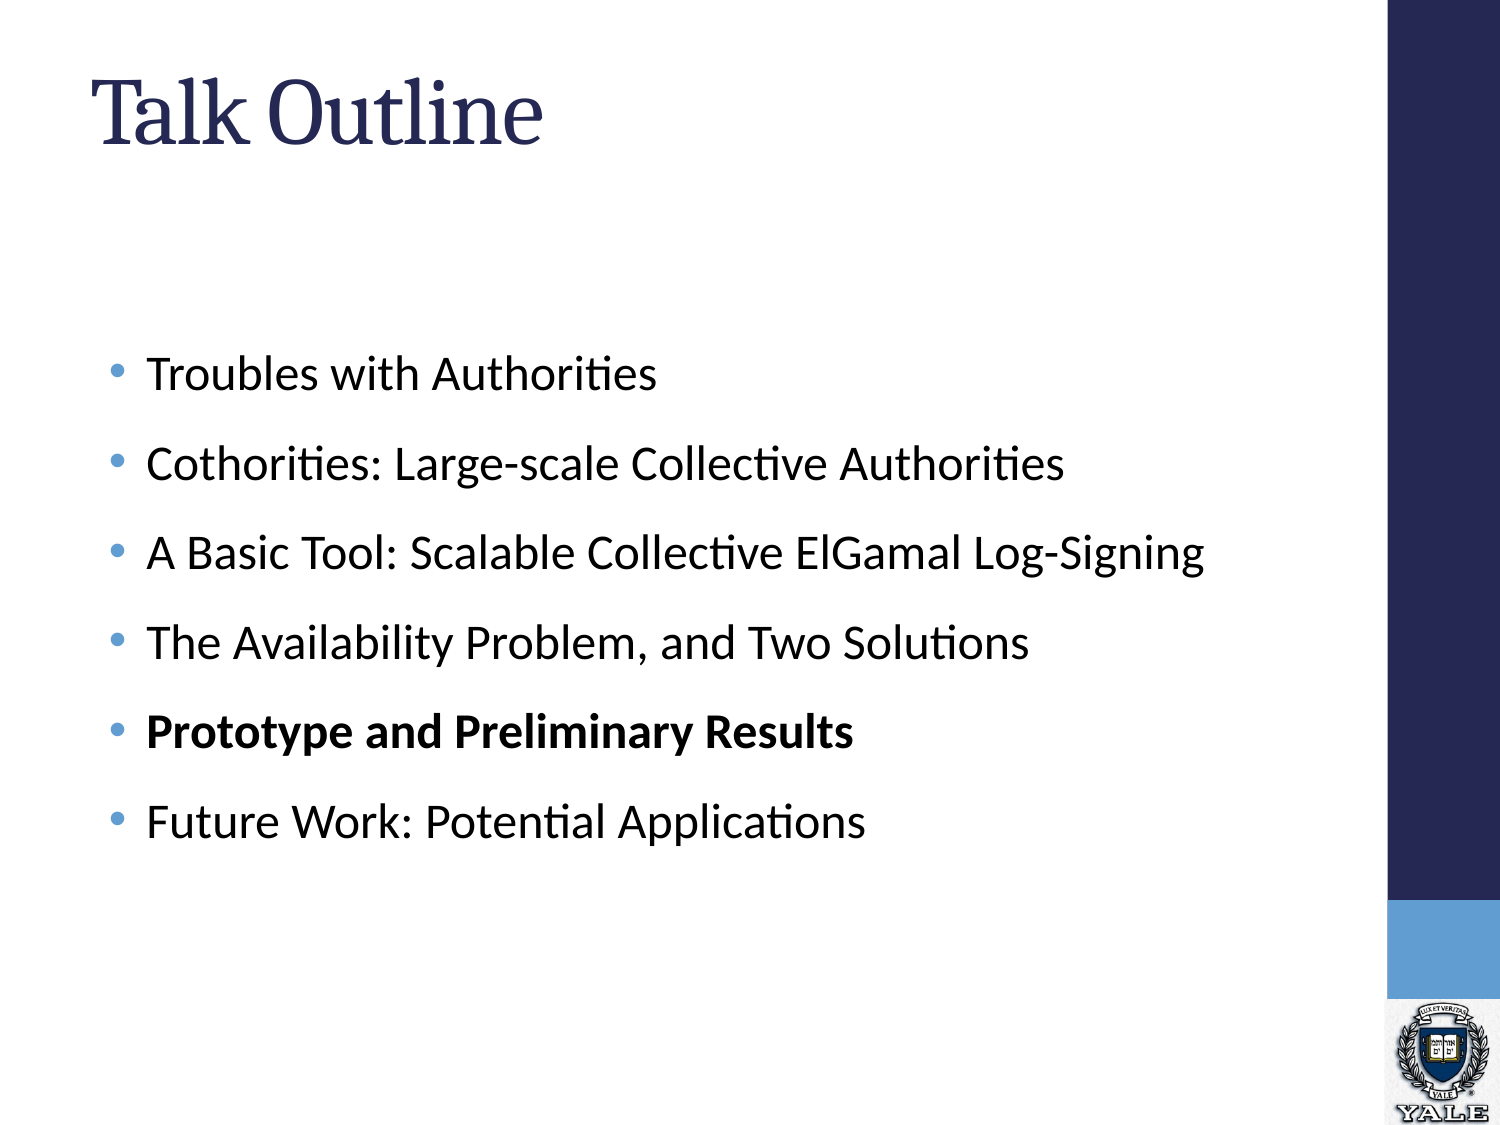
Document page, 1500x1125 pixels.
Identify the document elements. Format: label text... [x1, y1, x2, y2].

title Talk Outline [75, 12, 1325, 200]
list Troubles with Authorities Cothorities: Large-scale Collective Authorities A Basic Tool: Scalable Collective ElGamal Log-Signing The Availability Problem, and Two Solutions Prototype and Preliminary Results Future Work: Potential Applications [75, 200, 1325, 1063]
picture [1384, 999, 1500, 1125]
